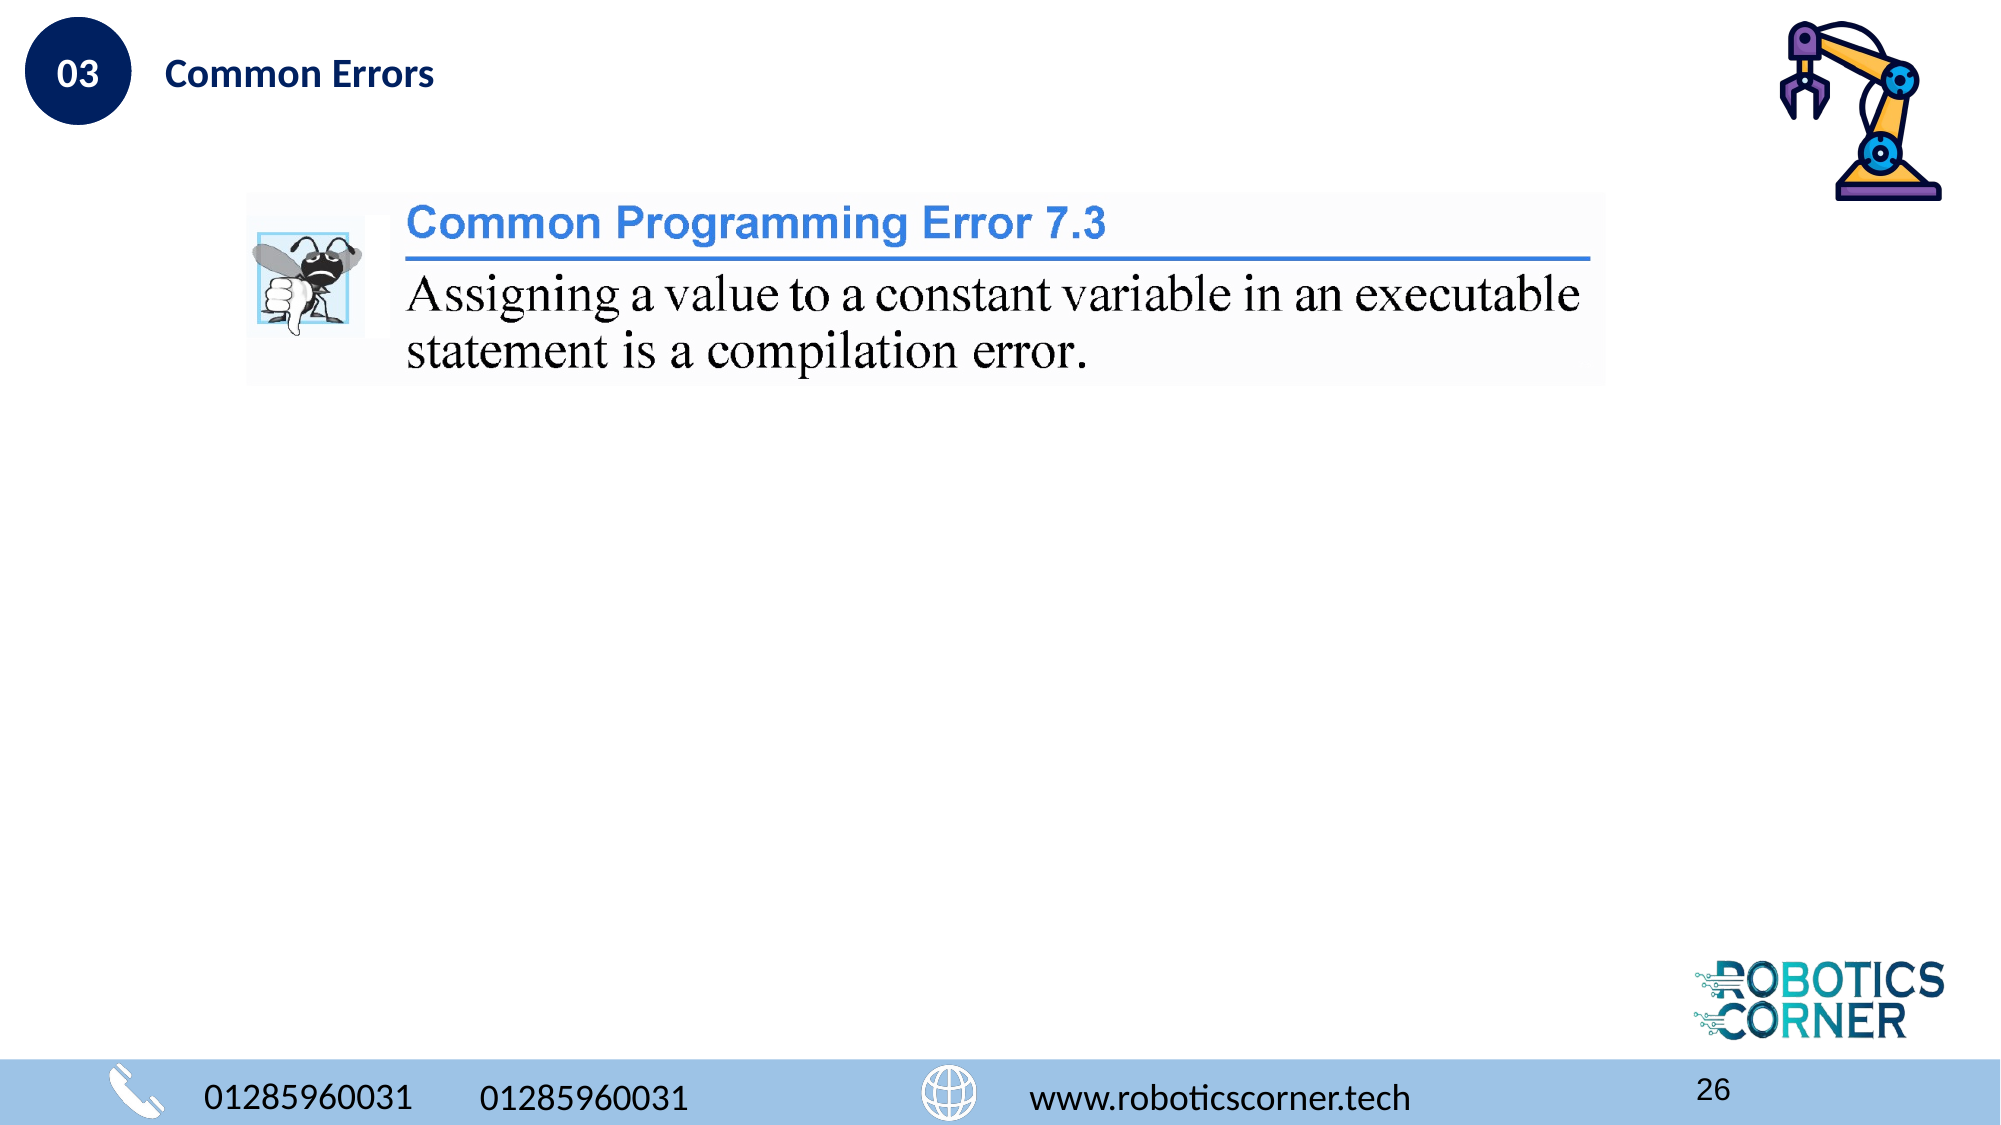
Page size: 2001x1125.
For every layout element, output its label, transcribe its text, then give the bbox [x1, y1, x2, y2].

text_box Common Errors [150, 38, 622, 103]
picture [0, 21, 1953, 1125]
text_box 03 [22, 14, 134, 128]
text_box <number> [1681, 1065, 1861, 1115]
